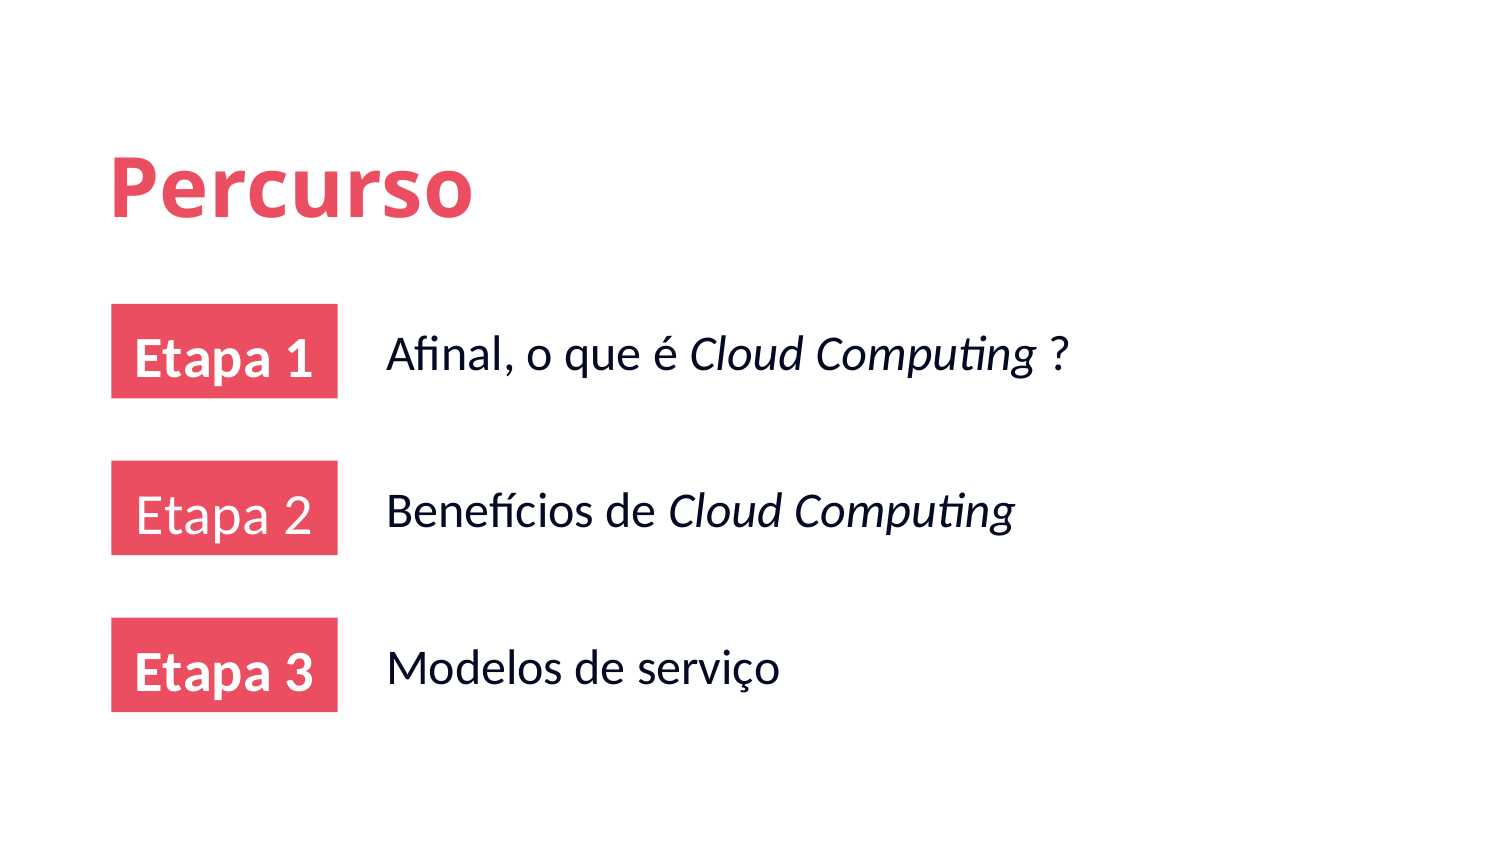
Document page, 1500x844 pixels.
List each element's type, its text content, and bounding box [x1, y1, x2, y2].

text_box Afinal, o que é Cloud Computing ? [371, 313, 1384, 389]
text_box Benefícios de Cloud Computing [371, 470, 1384, 546]
text_box Modelos de serviço [371, 627, 1384, 703]
text_box Percurso [92, 104, 1309, 243]
text_box Etapa 1 [111, 303, 338, 399]
text_box Etapa 3 [111, 617, 338, 713]
text_box Etapa 2 [111, 460, 338, 556]
